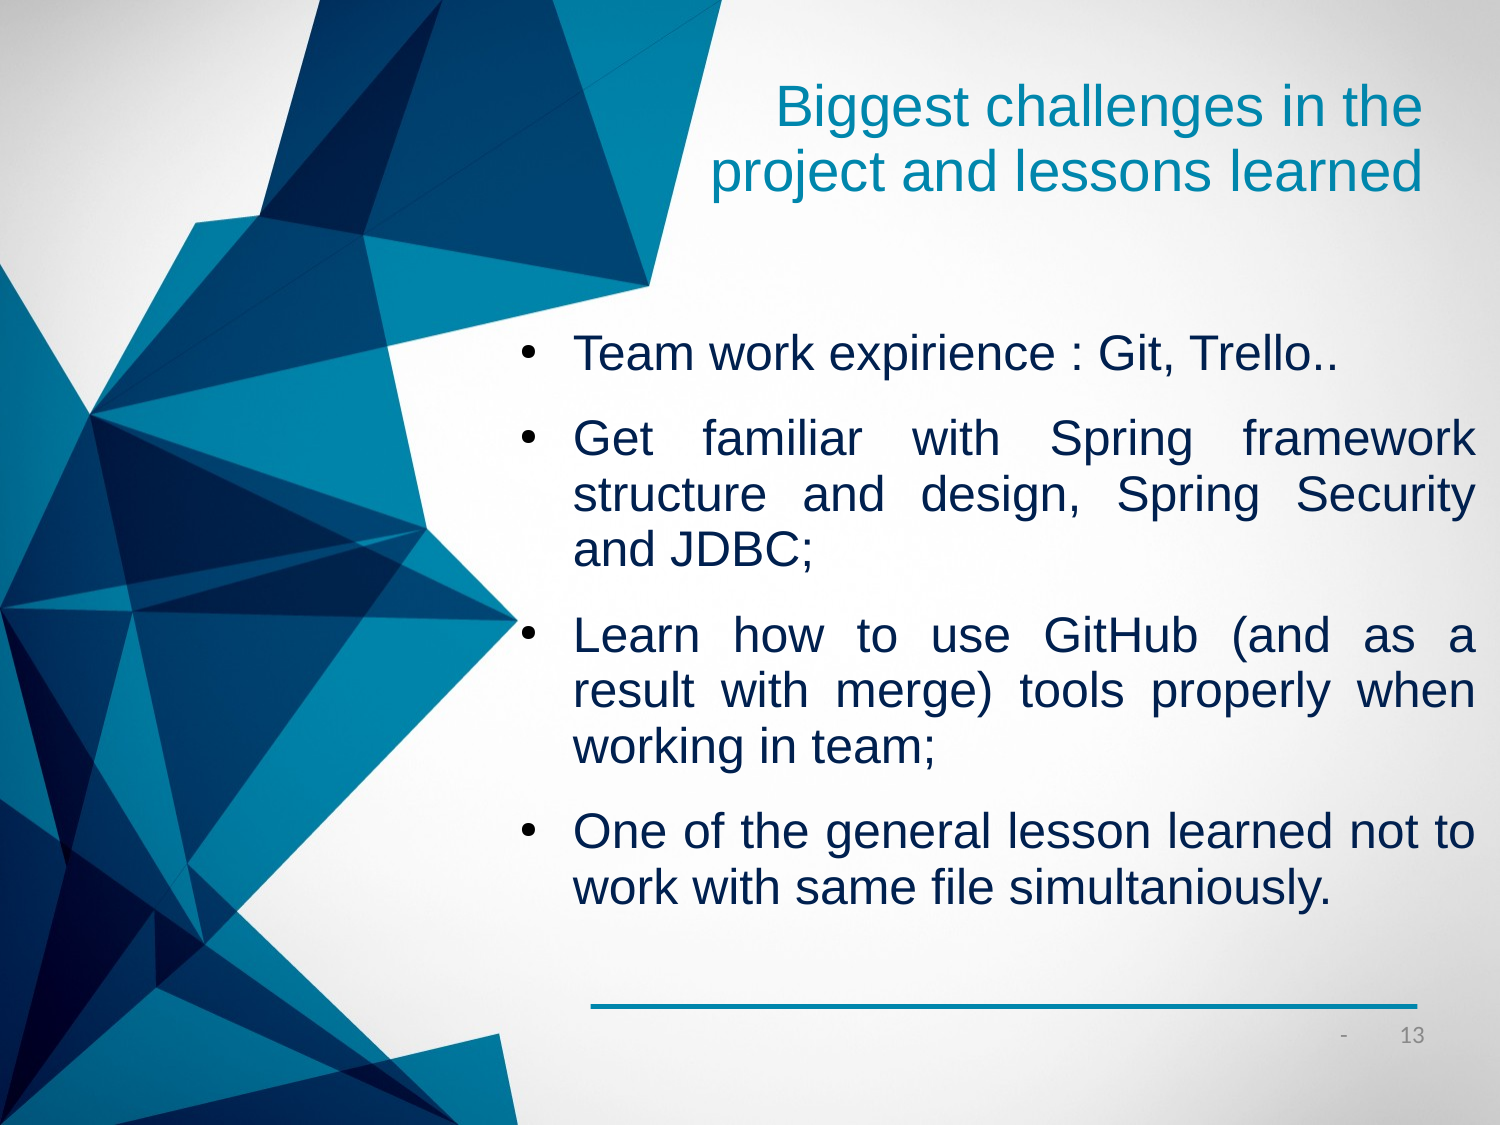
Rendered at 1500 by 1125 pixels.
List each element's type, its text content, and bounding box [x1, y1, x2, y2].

title Biggest challenges in the project and lessons learned [708, 44, 1425, 233]
list Team work expirience : Git, Trello.. Get familiar with Spring framework structure and design, Spring Security and JDBC; Learn how to use GitHub (and as a result with merge) tools properly when working in team; One of the general lesson learned not to work with same file simultaniously. [501, 324, 1477, 1004]
picture [0, 0, 1500, 1125]
